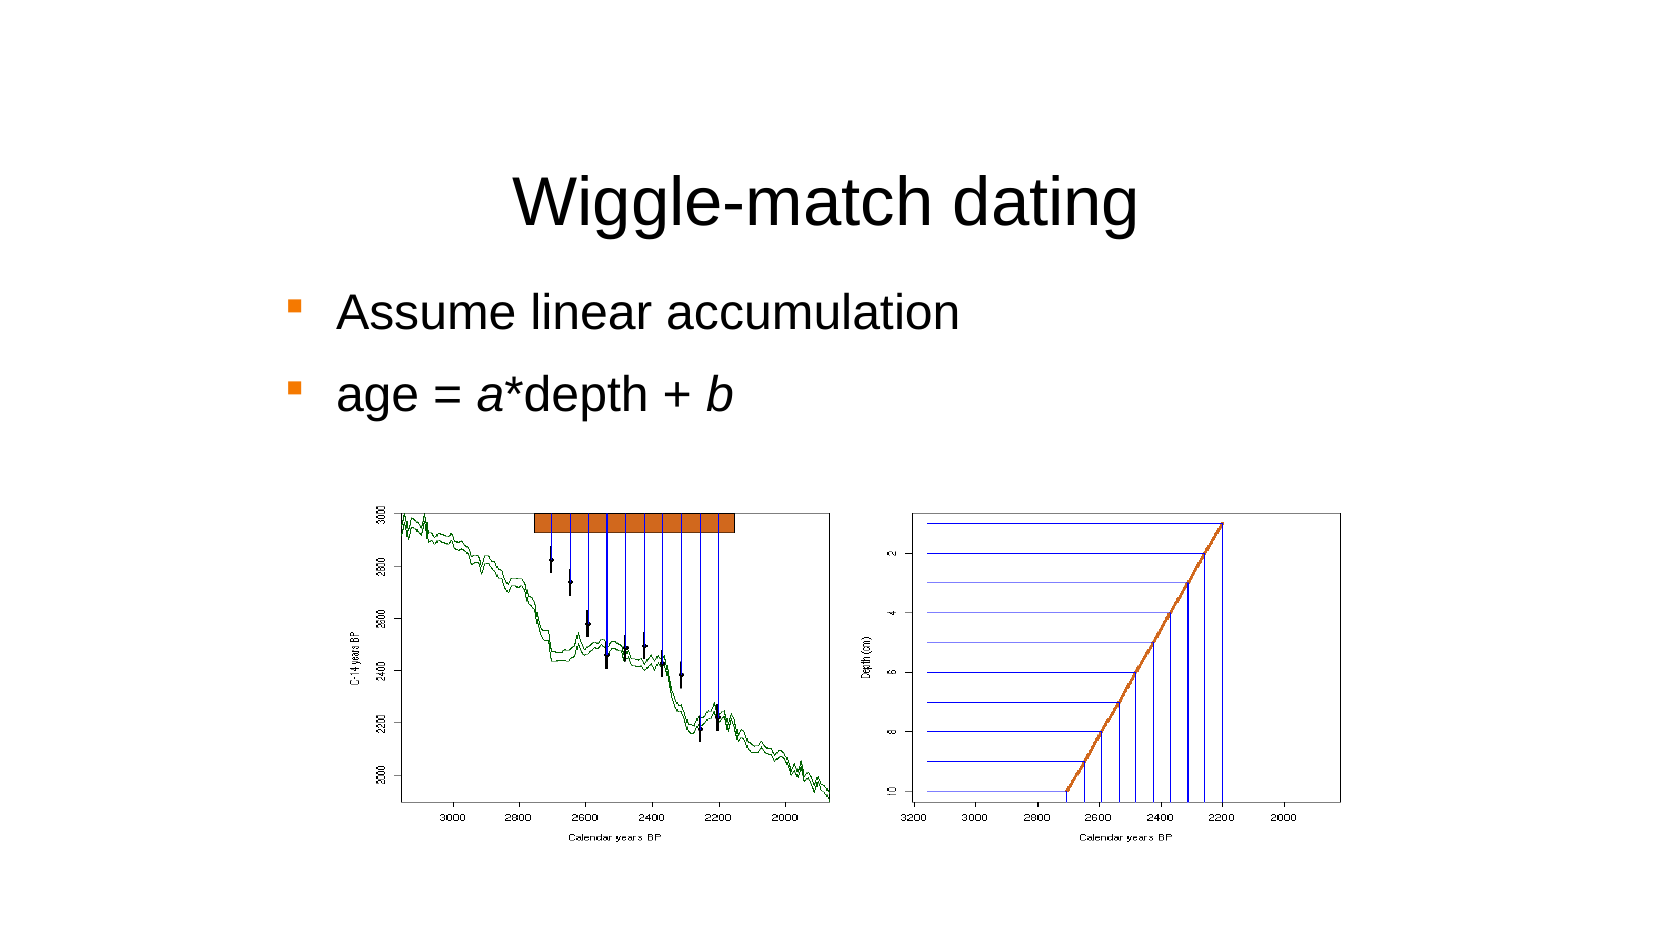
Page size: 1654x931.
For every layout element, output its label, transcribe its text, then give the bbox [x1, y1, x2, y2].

picture [347, 472, 1369, 852]
text_box Wiggle-match dating [268, 142, 1384, 262]
text_box Assume linear accumulation age = a*depth + b [268, 279, 1384, 740]
